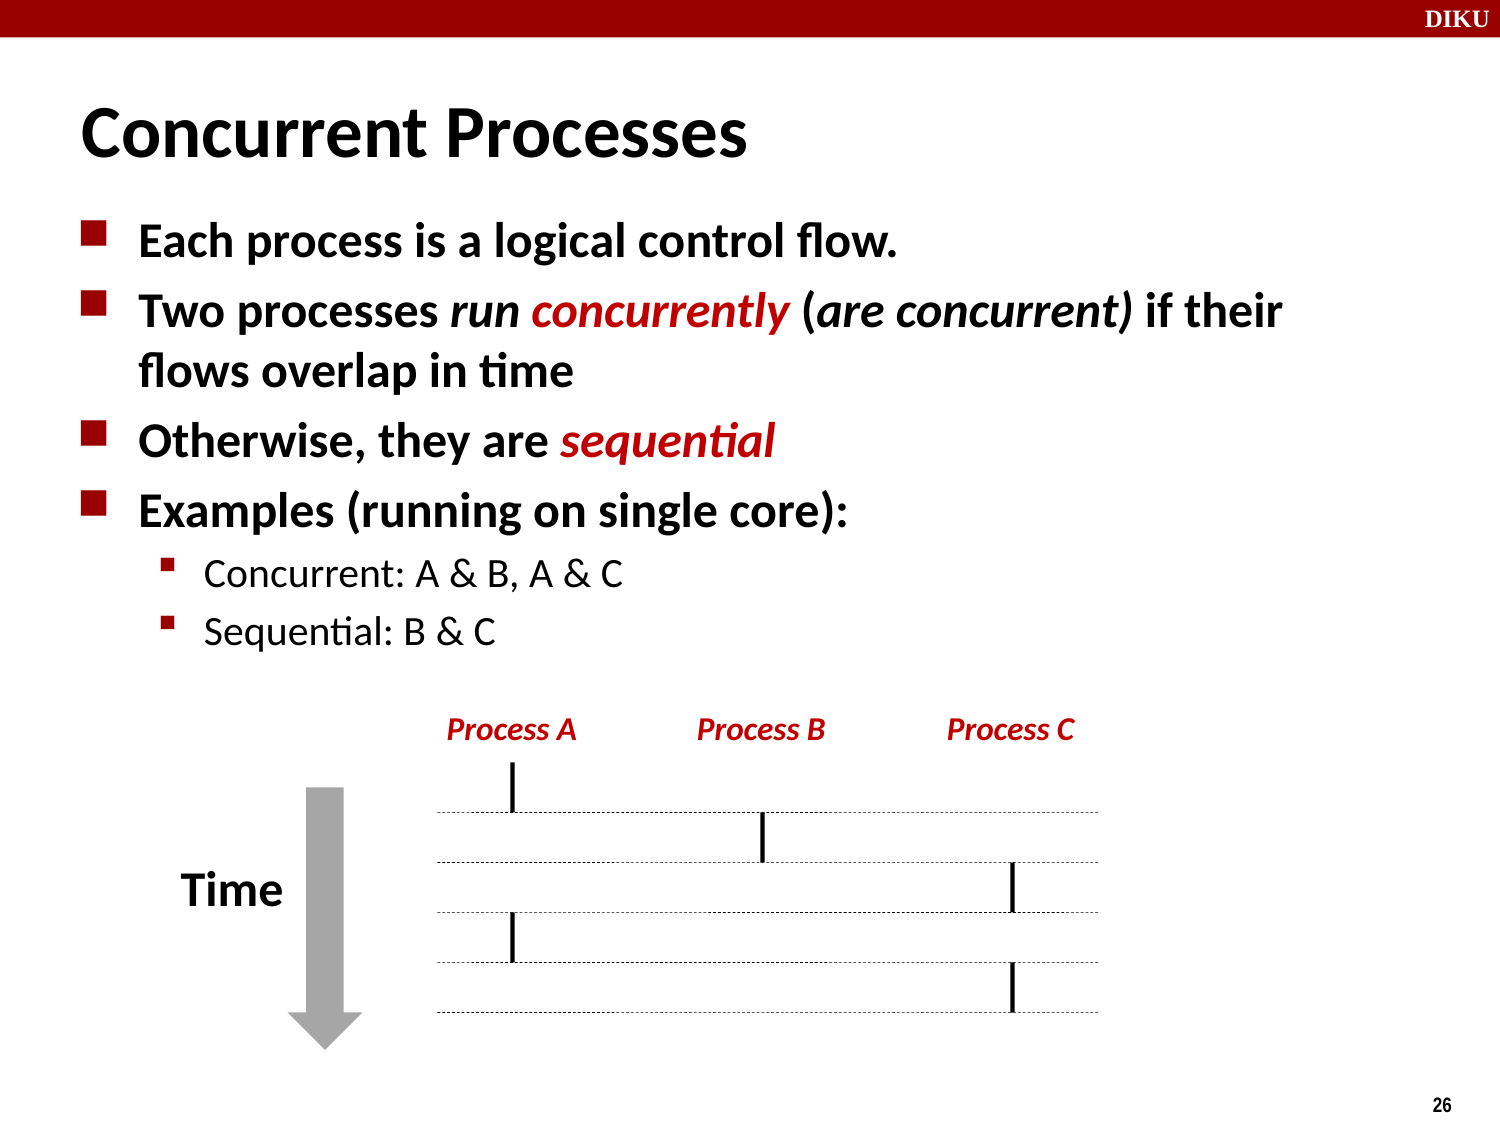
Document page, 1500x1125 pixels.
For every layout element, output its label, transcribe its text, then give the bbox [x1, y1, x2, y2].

text_box Concurrent Processes [66, 80, 1063, 175]
text_box Process C [932, 699, 1090, 755]
text_box Time [165, 849, 300, 925]
text_box Process A [431, 699, 593, 755]
text_box [287, 787, 363, 1050]
text_box Process B [682, 699, 841, 755]
text_box Each process is a logical control flow. Two processes run concurrently (are concurrent) if their flows overlap in time Otherwise, they are sequential Examples (running on single core): Concurrent: A & B, A & C Sequential: B & C [67, 199, 1363, 625]
